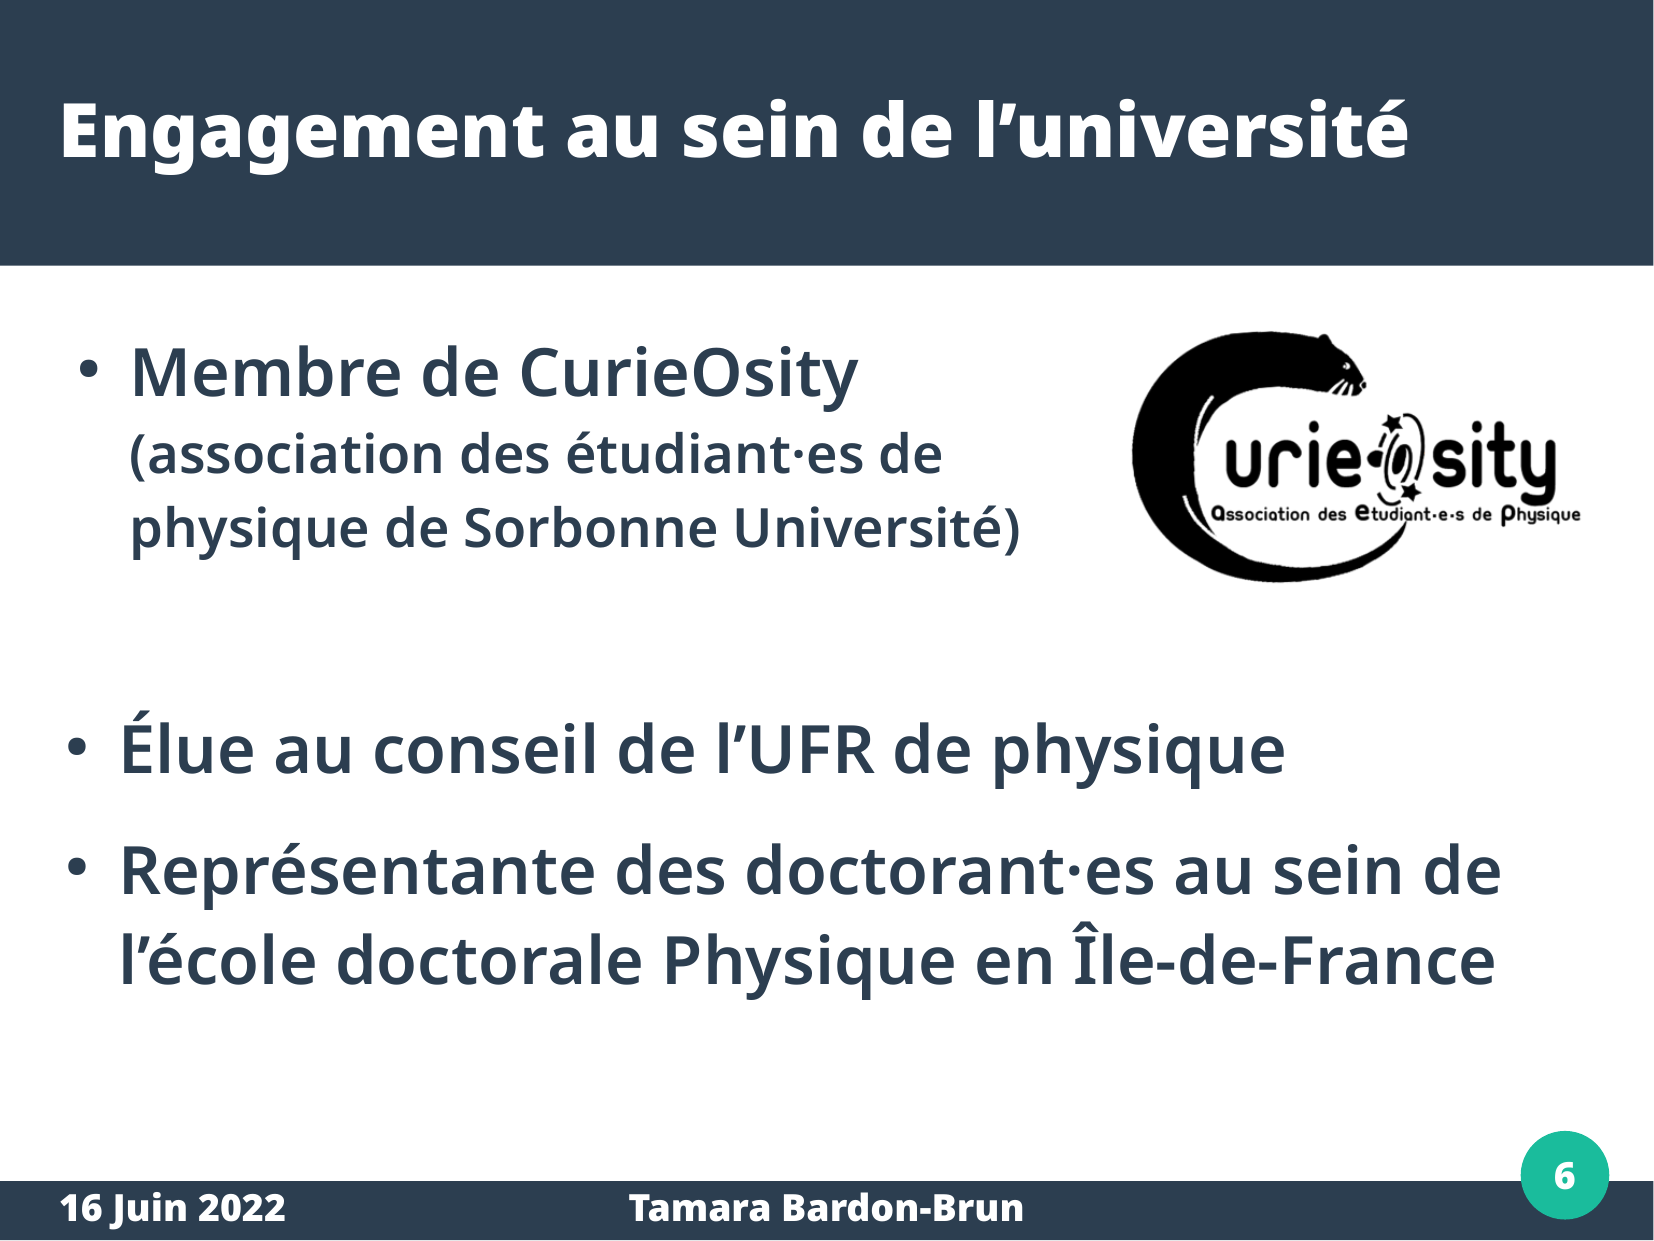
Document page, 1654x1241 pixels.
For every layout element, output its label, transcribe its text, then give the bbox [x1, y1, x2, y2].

list Élue au conseil de l’UFR de physique Représentante des doctorant·es au sein de l’école doctorale Physique en Île-de-France [47, 702, 1583, 1052]
list Membre de CurieOsity (association des étudiant·es de physique de Sorbonne Université) [59, 324, 1087, 615]
title Engagement au sein de l’université [59, 49, 1595, 207]
picture [1105, 289, 1601, 609]
